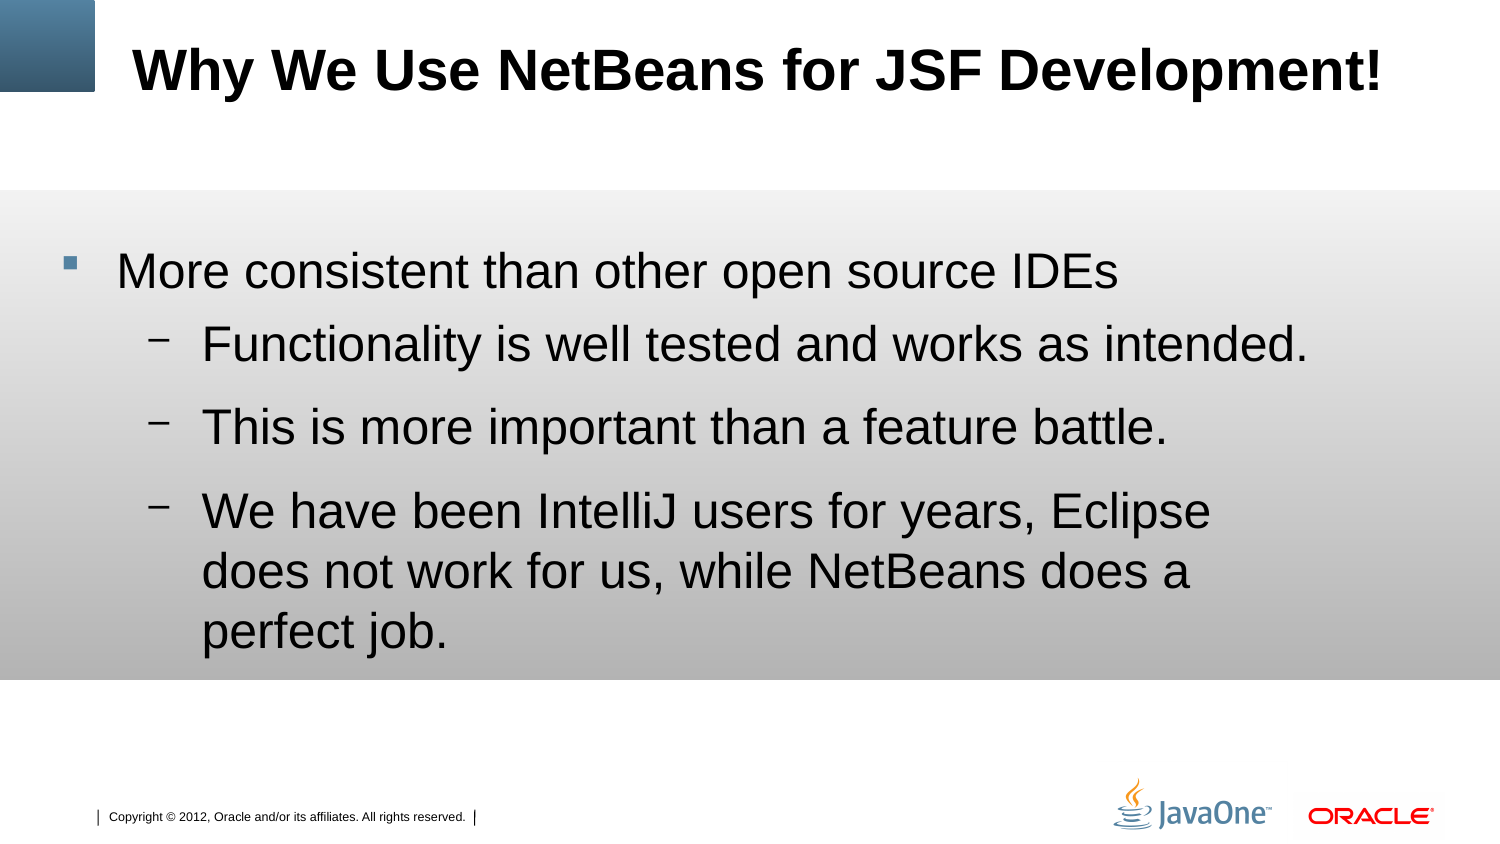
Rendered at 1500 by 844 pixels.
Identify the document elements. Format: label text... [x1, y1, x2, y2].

title Why We Use NetBeans for JSF Development! [132, 40, 1486, 166]
picture [1097, 761, 1288, 844]
picture [1293, 792, 1445, 840]
list More consistent than other open source IDEs Functionality is well tested and works as intended. This is more important than a feature battle. We have been IntelliJ users for years, Eclipse does not work for us, while NetBeans does a perfect job. [60, 226, 1335, 656]
